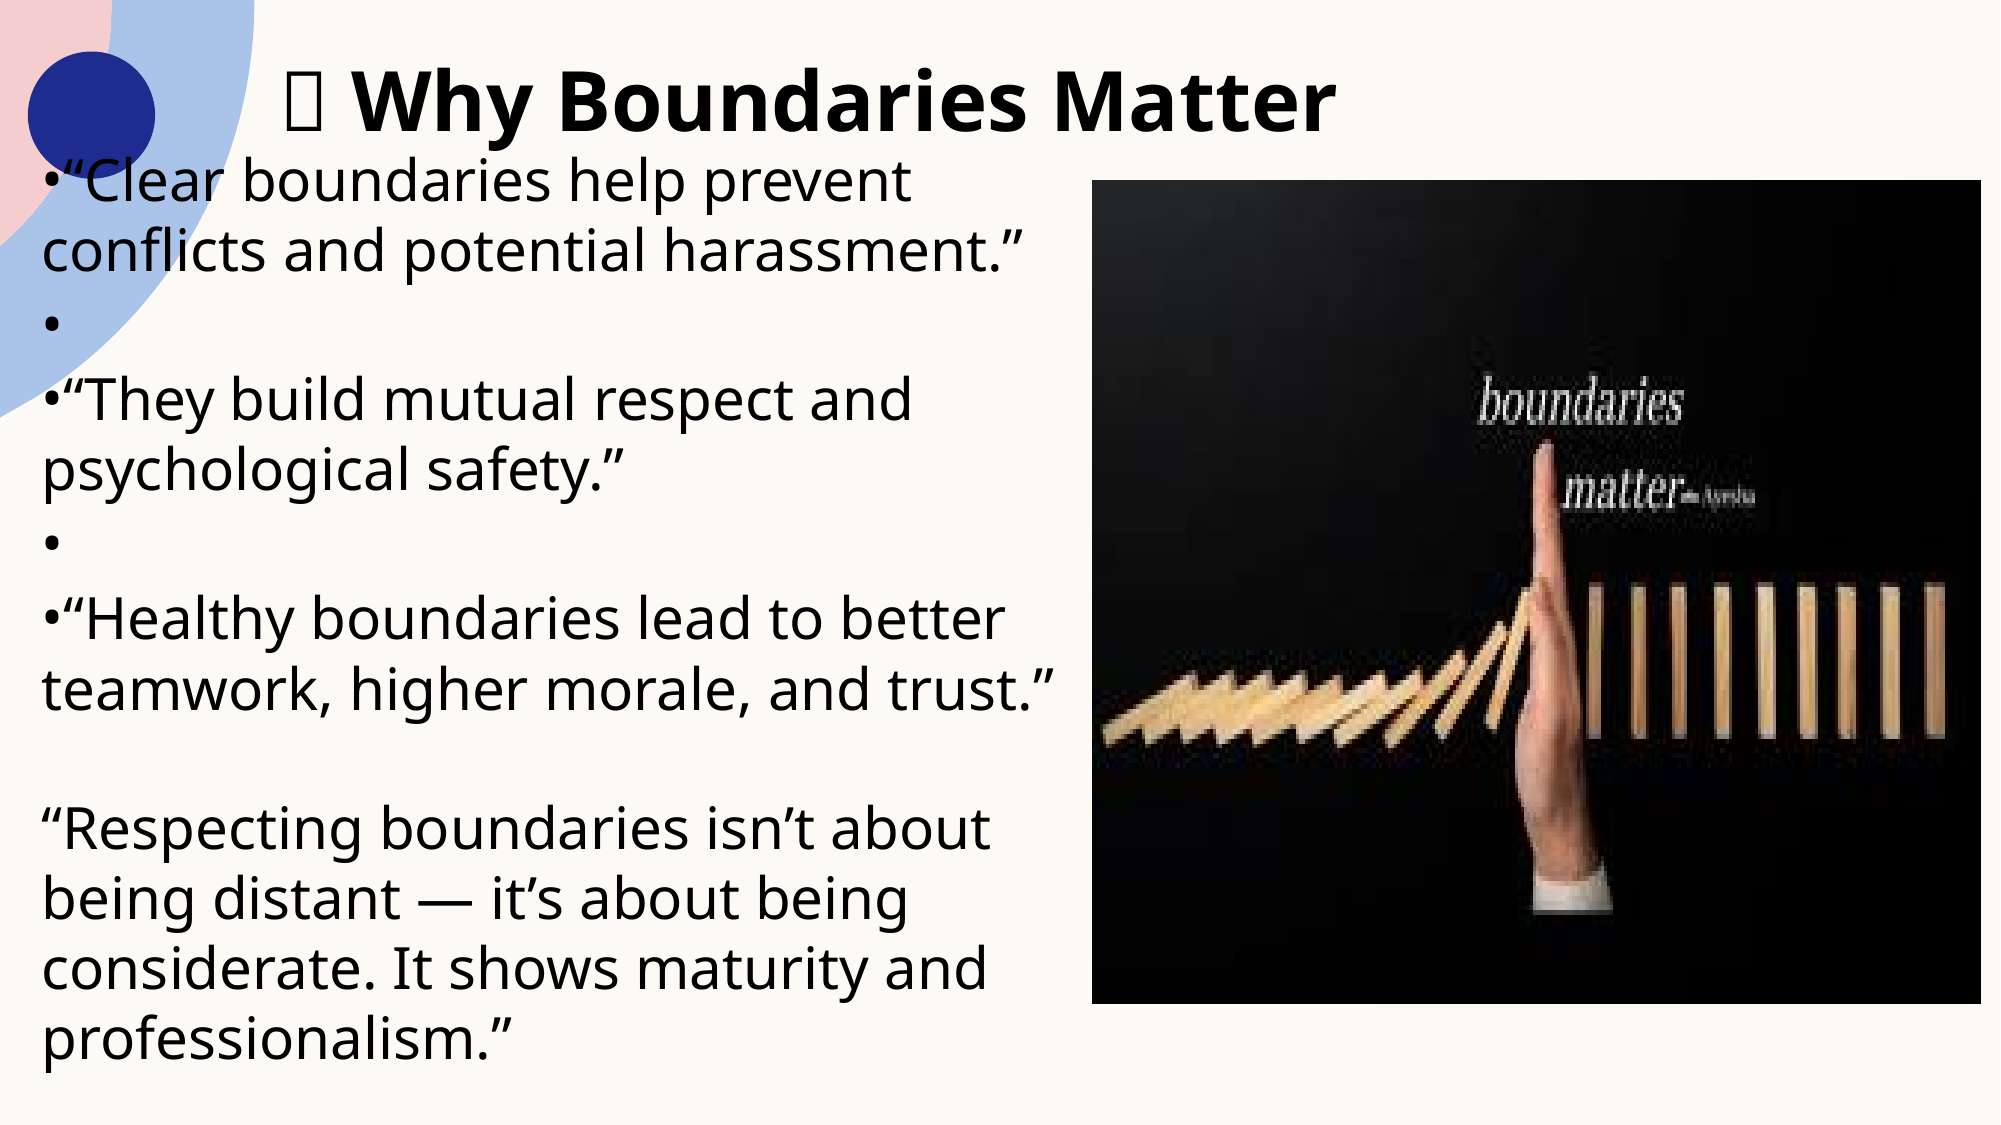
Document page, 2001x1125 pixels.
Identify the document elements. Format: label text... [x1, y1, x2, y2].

text_box “Clear boundaries help prevent conflicts and potential harassment.” “They build mutual respect and psychological safety.” “Healthy boundaries lead to better teamwork, higher morale, and trust.” “Respecting boundaries isn’t about being distant — it’s about being considerate. It shows maturity and professionalism.” [27, 136, 1134, 1079]
text_box 🌱 Why Boundaries Matter [264, 40, 1459, 157]
picture [1092, 180, 1981, 1004]
